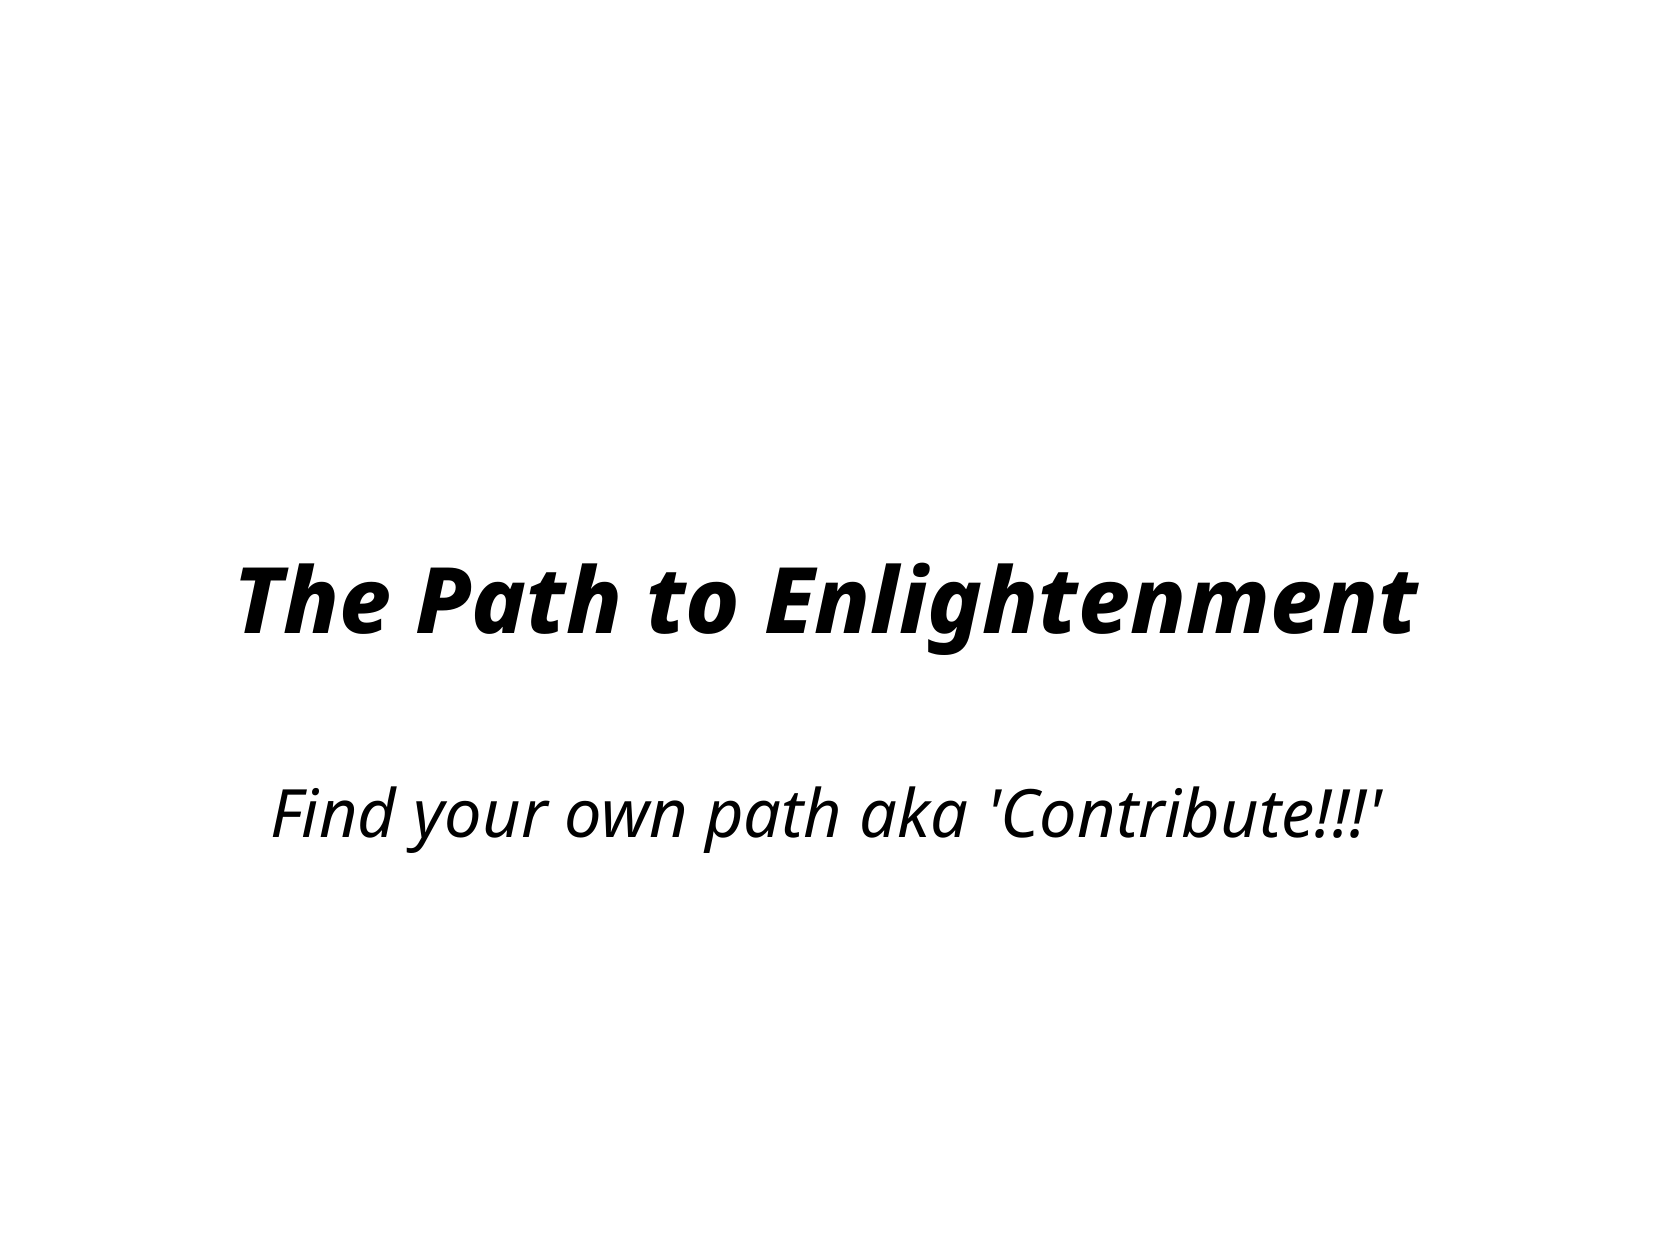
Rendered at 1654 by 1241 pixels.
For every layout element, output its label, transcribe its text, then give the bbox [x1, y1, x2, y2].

title Find your own path aka 'Contribute!!!' [82, 707, 1571, 916]
title The Path to Enlightenment [82, 495, 1571, 703]
